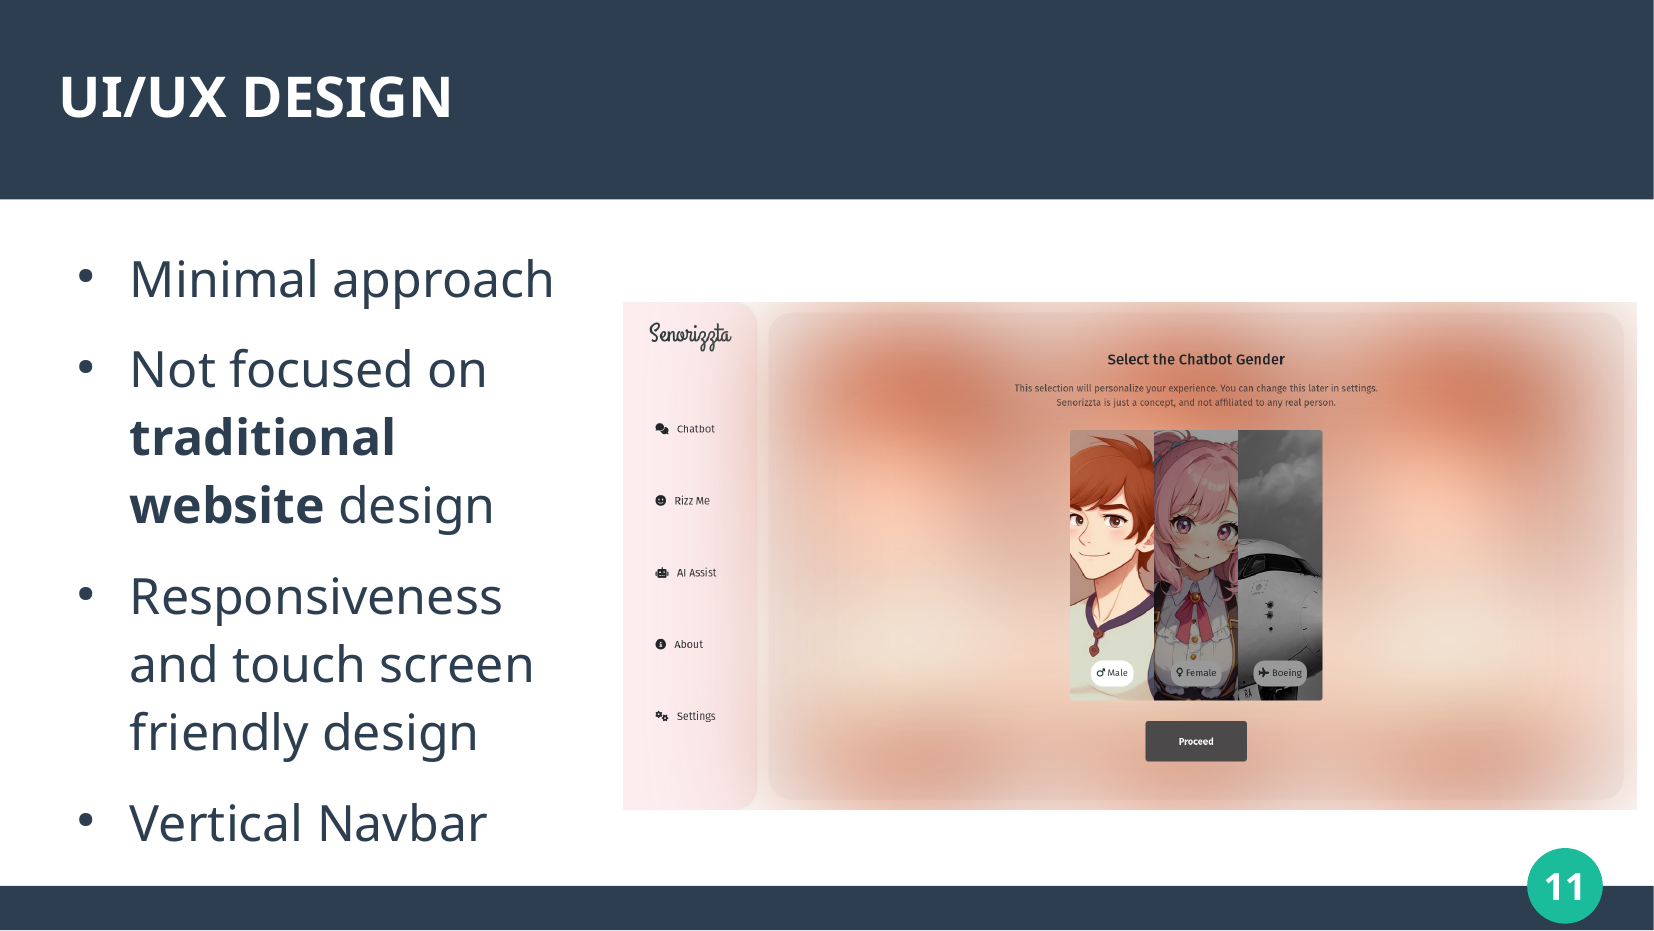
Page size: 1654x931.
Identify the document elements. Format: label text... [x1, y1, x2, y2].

list Minimal approach Not focused on traditional website design Responsiveness and touch screen friendly design Vertical Navbar [59, 243, 601, 864]
title UI/UX DESIGN [59, 37, 1595, 155]
picture [623, 302, 1637, 810]
